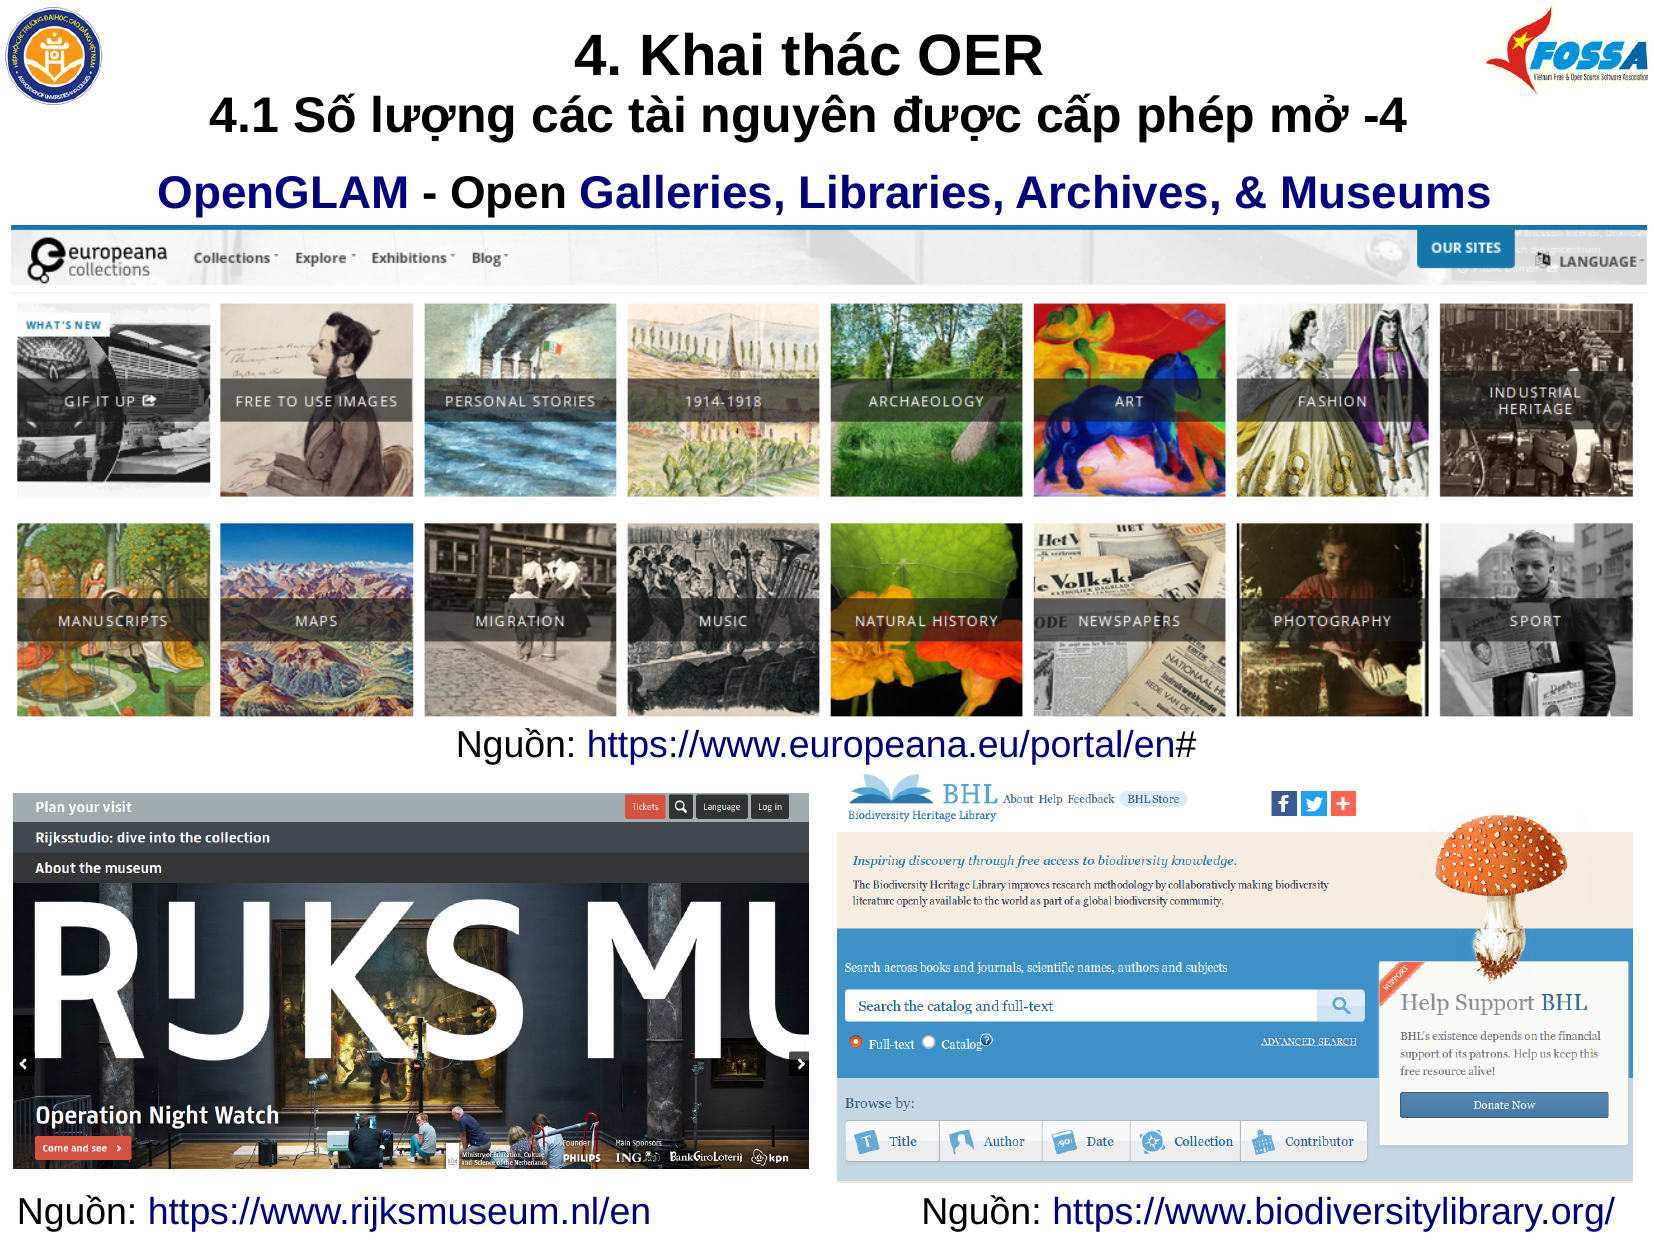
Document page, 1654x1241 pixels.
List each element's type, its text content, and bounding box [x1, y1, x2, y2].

picture [837, 774, 1633, 1183]
picture [11, 225, 1647, 716]
text_box Nguồn: https://www.rijksmuseum.nl/en [2, 1182, 825, 1240]
picture [1485, 5, 1648, 95]
picture [1, 5, 107, 107]
text_box Nguồn: https://www.europeana.eu/portal/en# [2, 716, 1651, 774]
title 4. Khai thác OER 4.1 Số lượng các tài nguyên được cấp phép mở -4 [65, 12, 1554, 153]
text_box OpenGLAM - Open Galleries, Libraries, Archives, & Museums [37, 160, 1613, 225]
picture [13, 793, 809, 1169]
text_box Nguồn: https://www.biodiversitylibrary.org/ [825, 1182, 1631, 1240]
